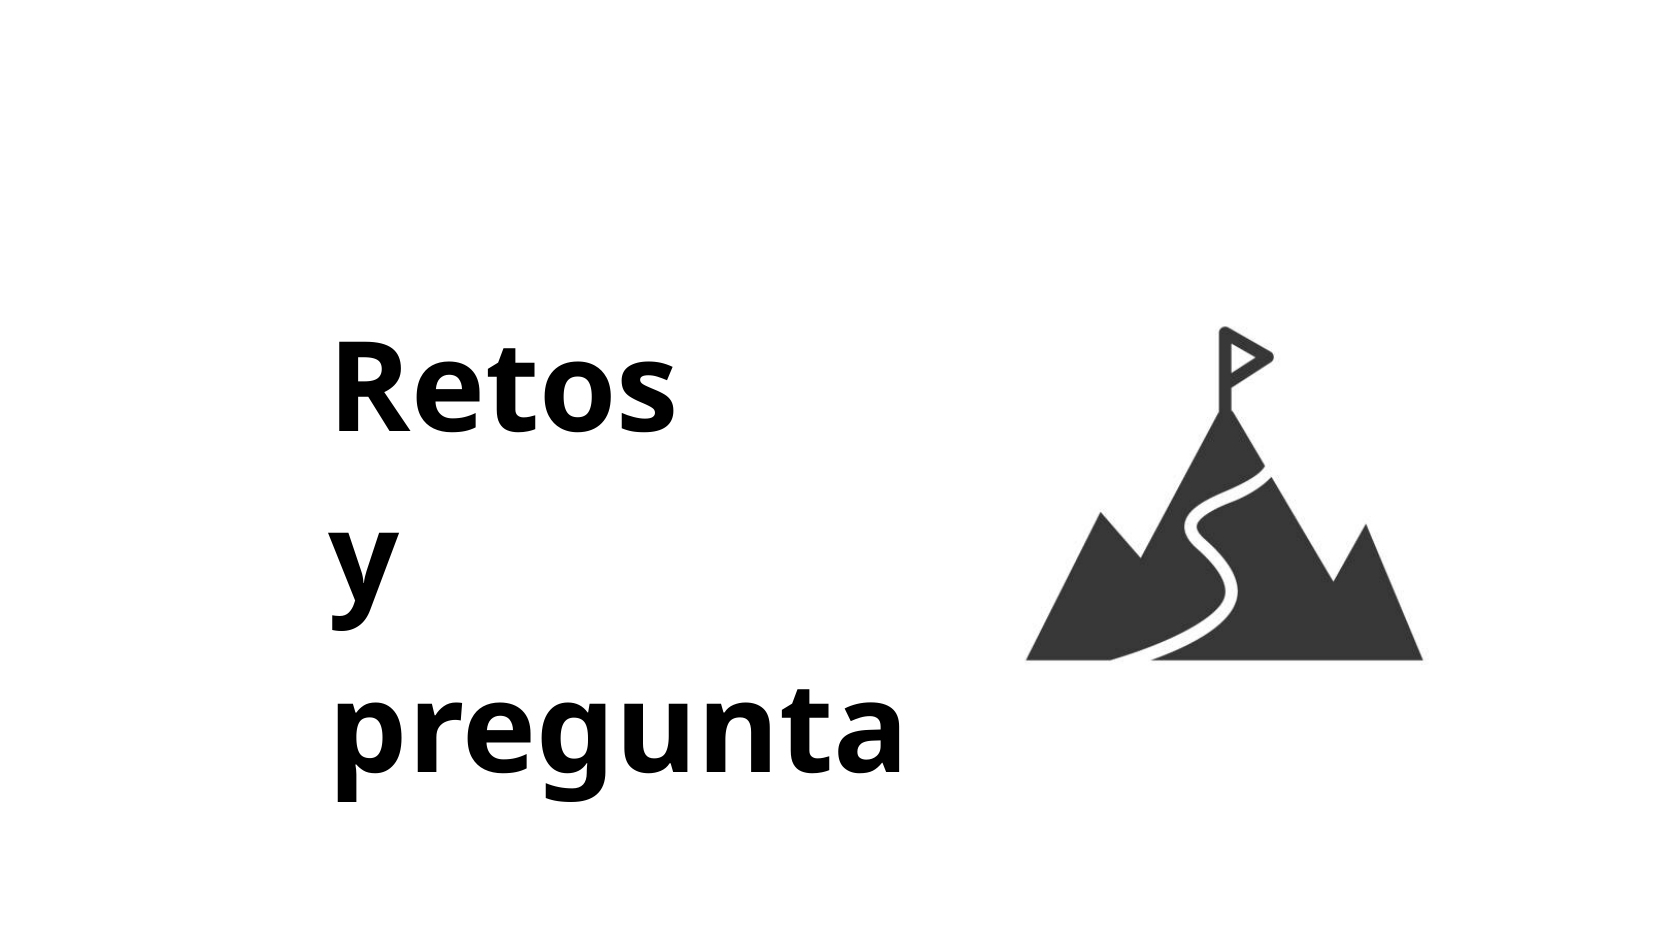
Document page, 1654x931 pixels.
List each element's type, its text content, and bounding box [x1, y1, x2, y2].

picture [909, 178, 1540, 809]
text_box Retos y preguntas [314, 289, 909, 681]
